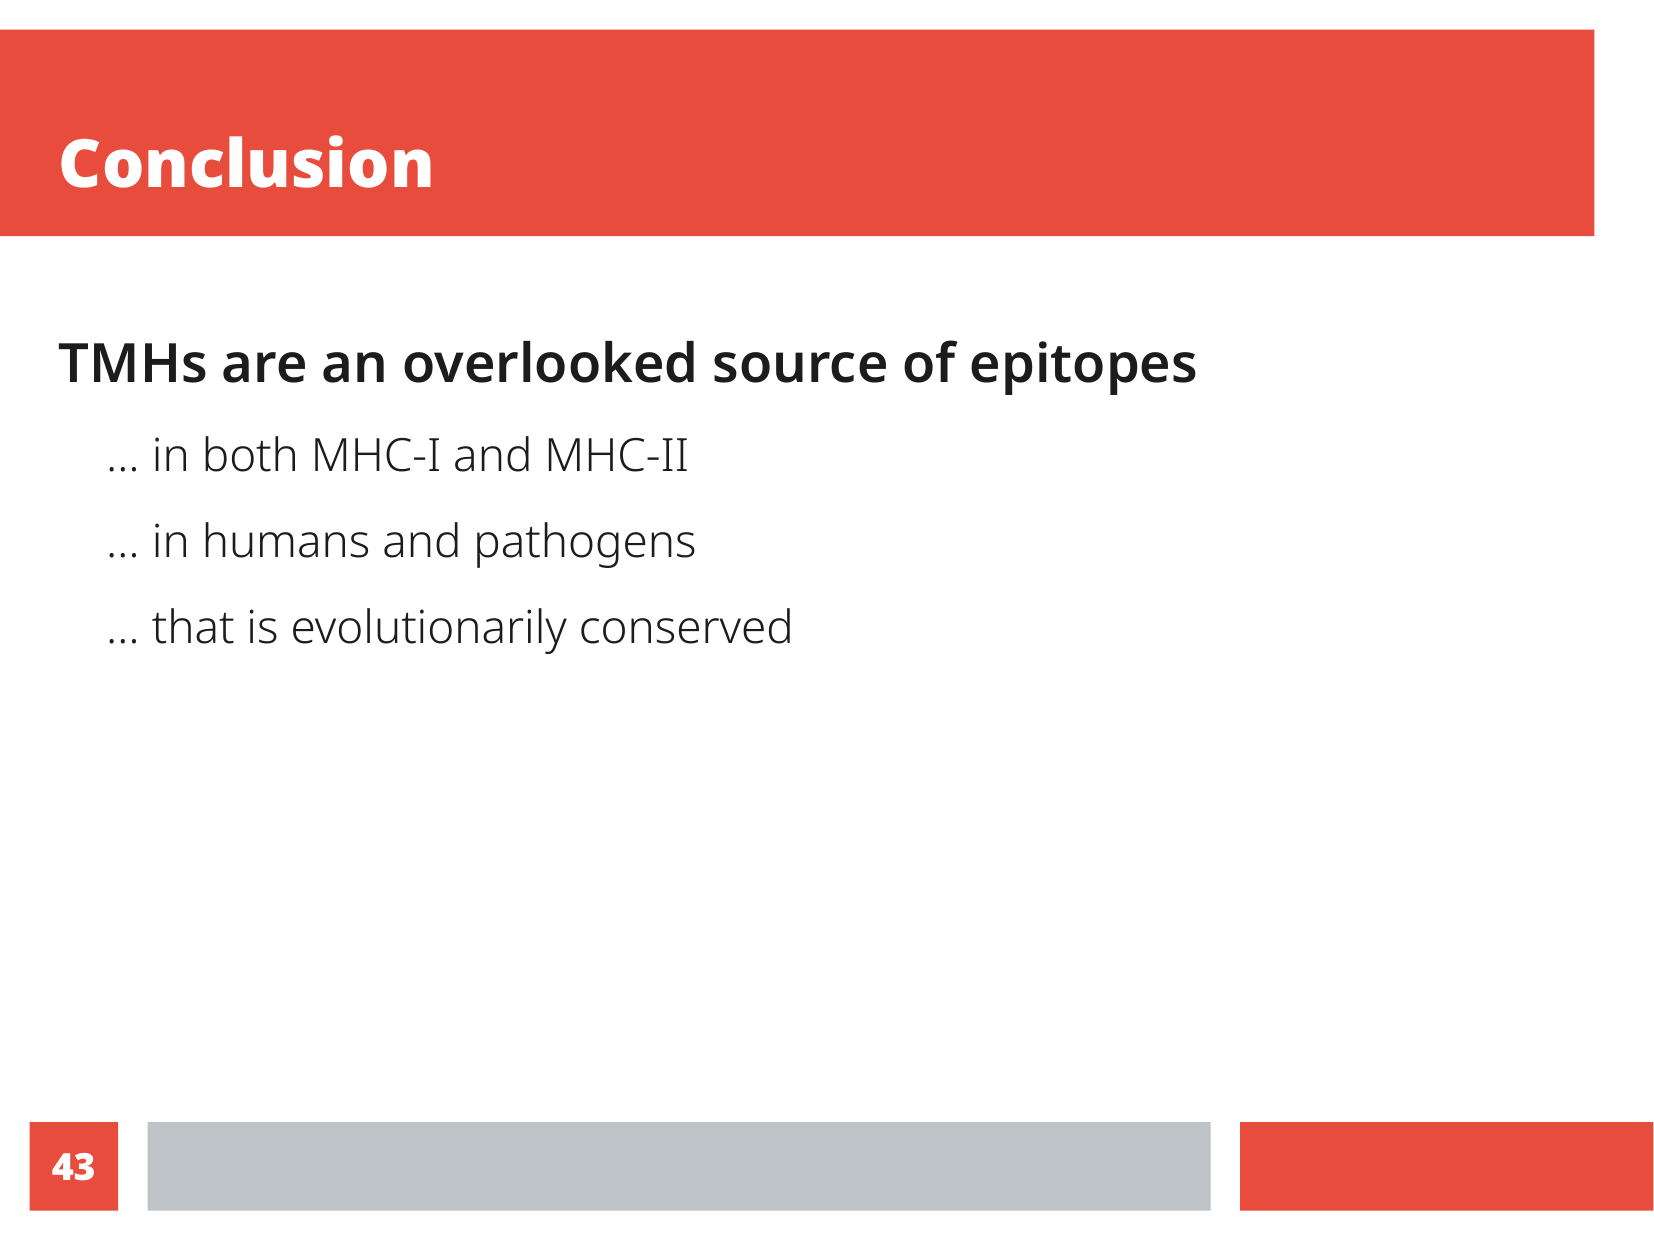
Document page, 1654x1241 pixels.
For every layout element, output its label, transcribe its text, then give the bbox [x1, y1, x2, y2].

list TMHs are an overlooked source of epitopes … in both MHC-I and MHC-II … in humans and pathogens … that is evolutionarily conserved [59, 324, 1565, 1093]
title Conclusion [59, 59, 1595, 207]
